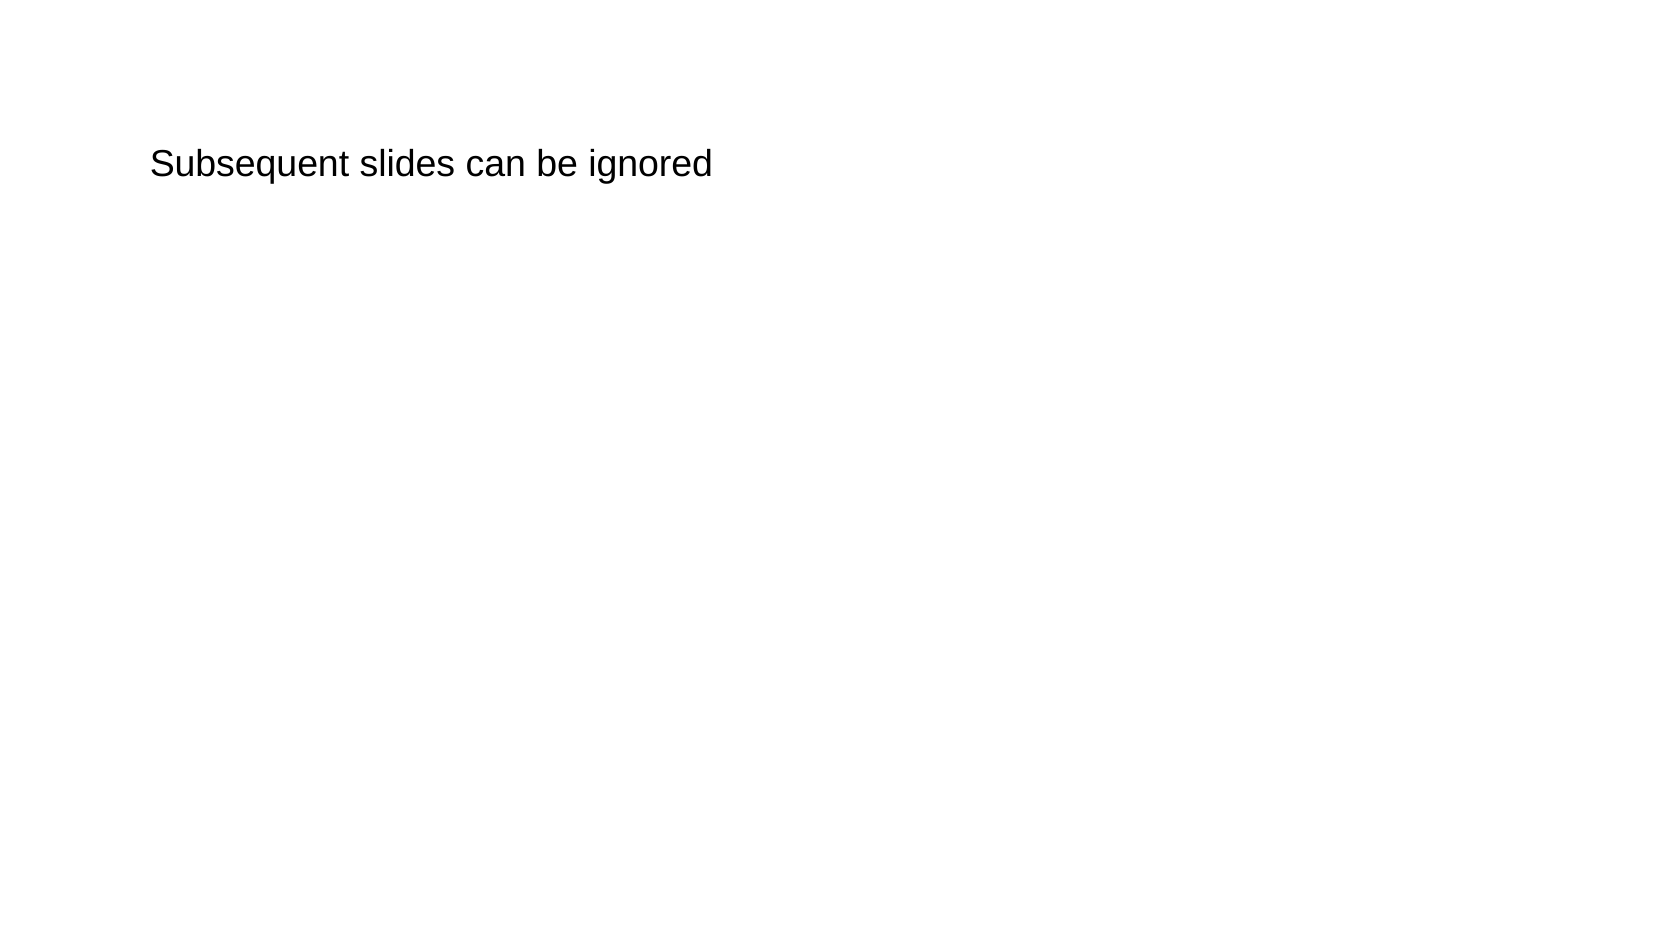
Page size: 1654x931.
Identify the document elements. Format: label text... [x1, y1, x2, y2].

text_box Subsequent slides can be ignored [135, 135, 1516, 192]
